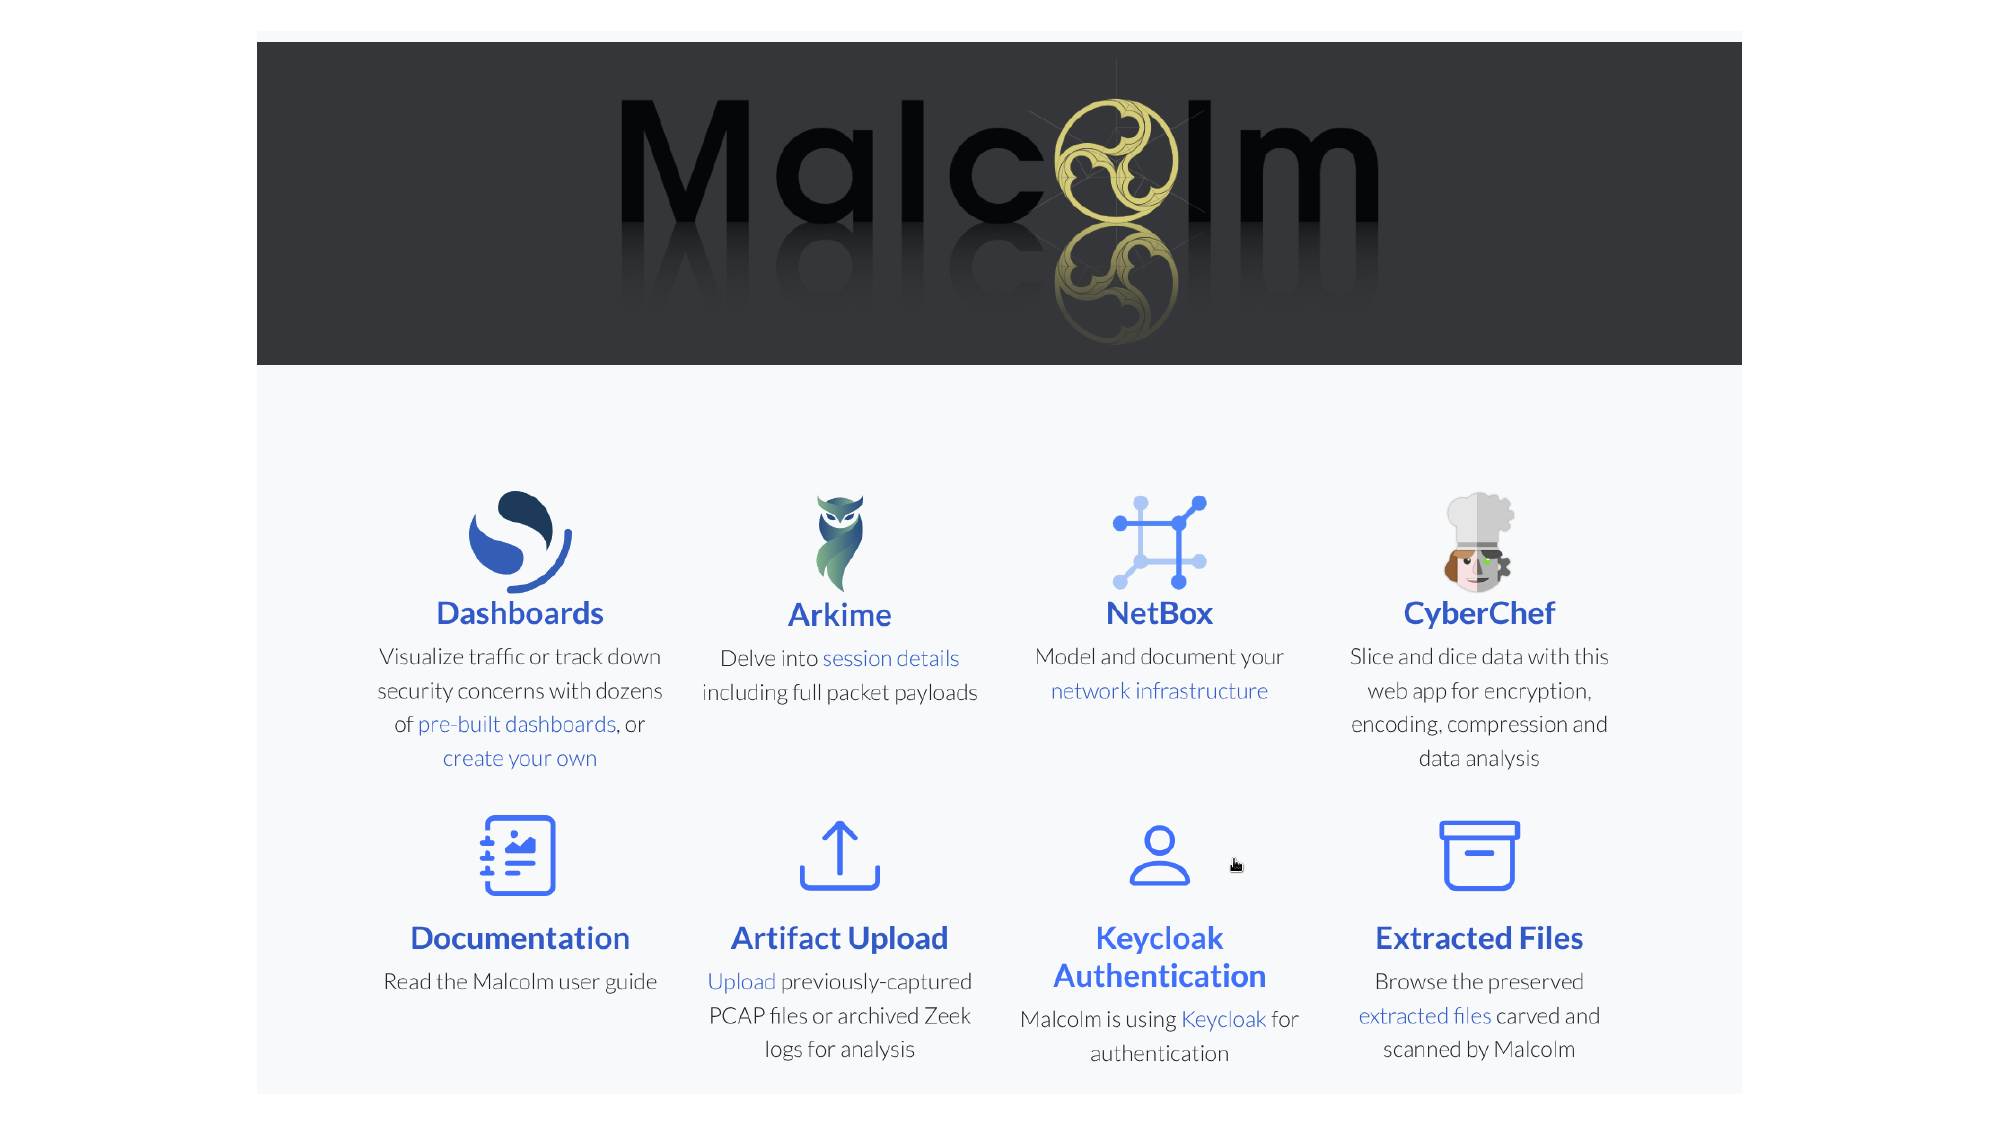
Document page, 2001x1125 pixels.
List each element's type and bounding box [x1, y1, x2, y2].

picture [257, 31, 1743, 1094]
